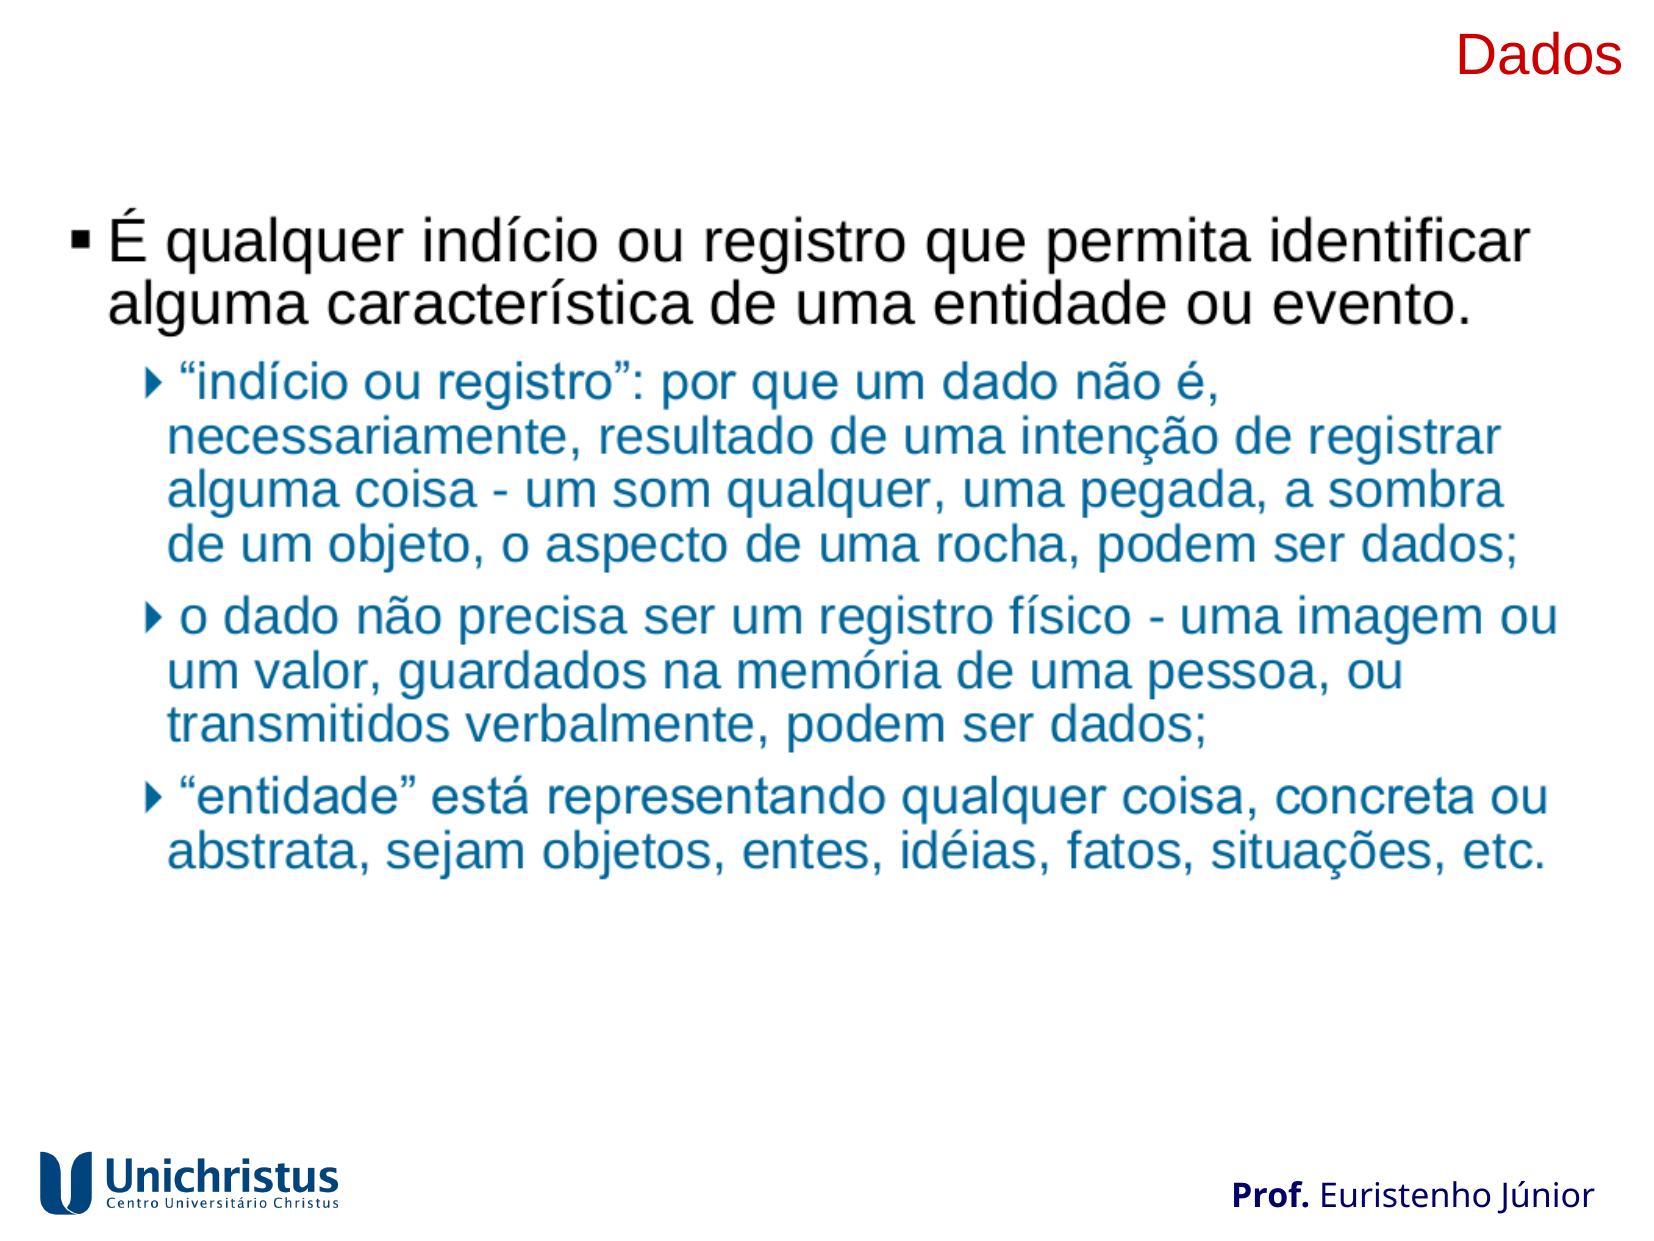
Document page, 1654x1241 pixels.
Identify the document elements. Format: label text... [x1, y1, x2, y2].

text_box Dados [1440, 14, 1654, 95]
text_box Prof. Euristenho Júnior [1216, 1163, 1654, 1224]
picture [35, 1148, 343, 1217]
picture [48, 199, 1589, 892]
